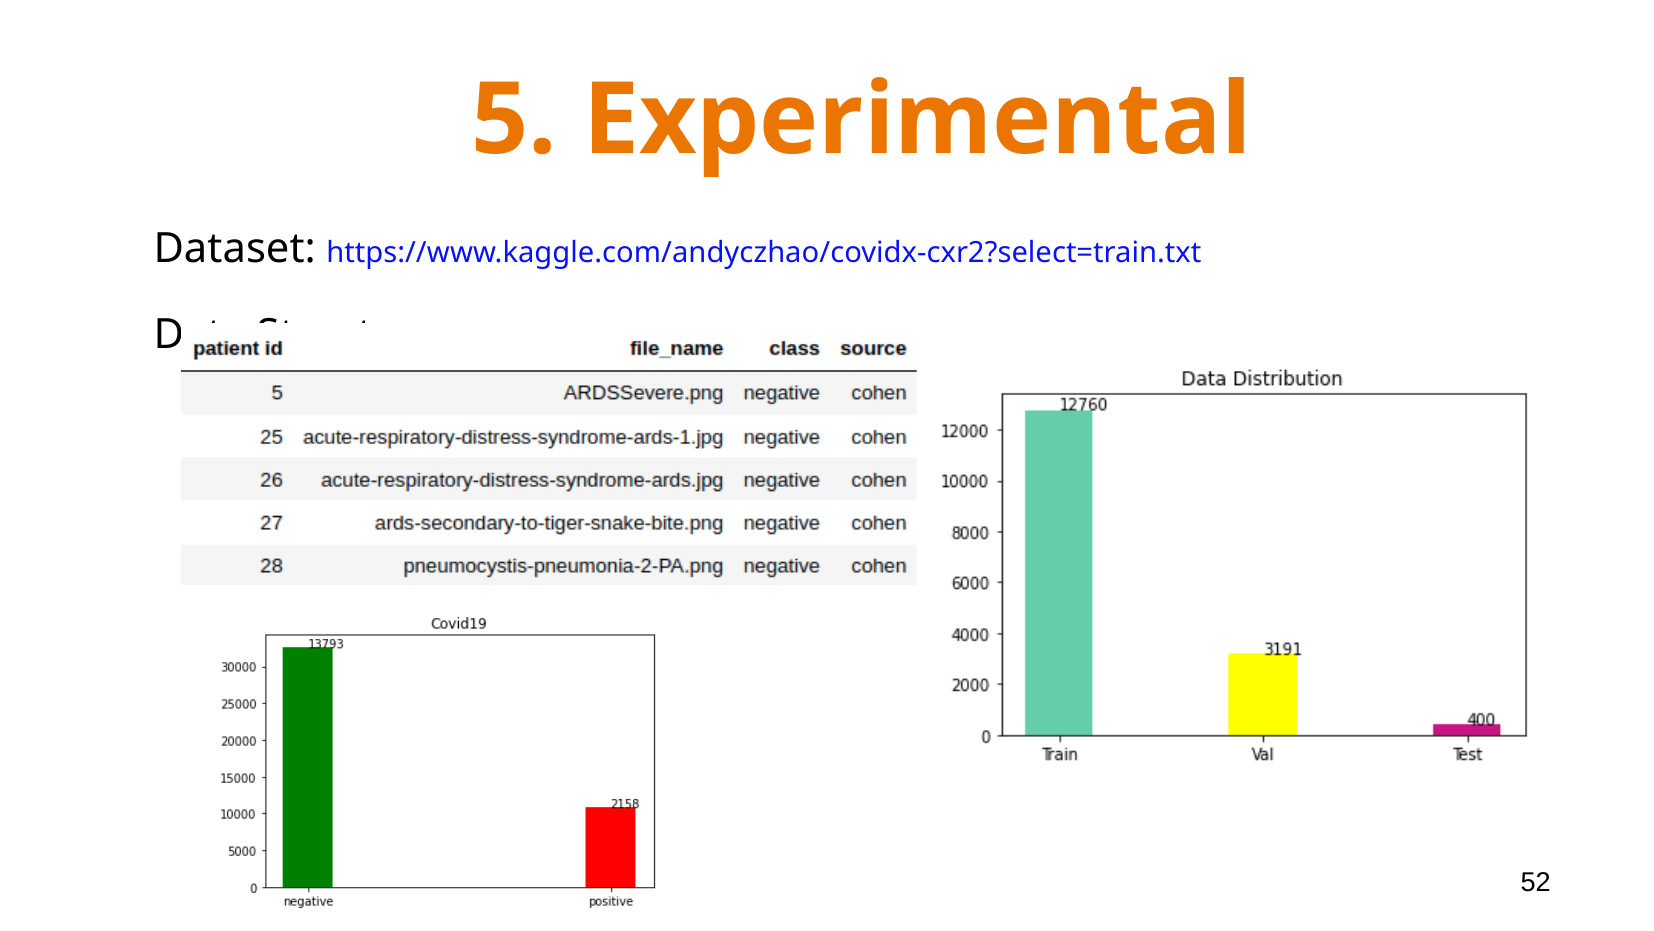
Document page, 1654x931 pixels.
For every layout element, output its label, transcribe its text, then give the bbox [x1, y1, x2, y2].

picture [212, 609, 661, 916]
list Dataset: https://www.kaggle.com/andyczhao/covidx-cxr2?select=train.txt Data Structure [82, 217, 1571, 758]
picture [181, 323, 1535, 773]
title 5. Experimental [82, 37, 1571, 193]
